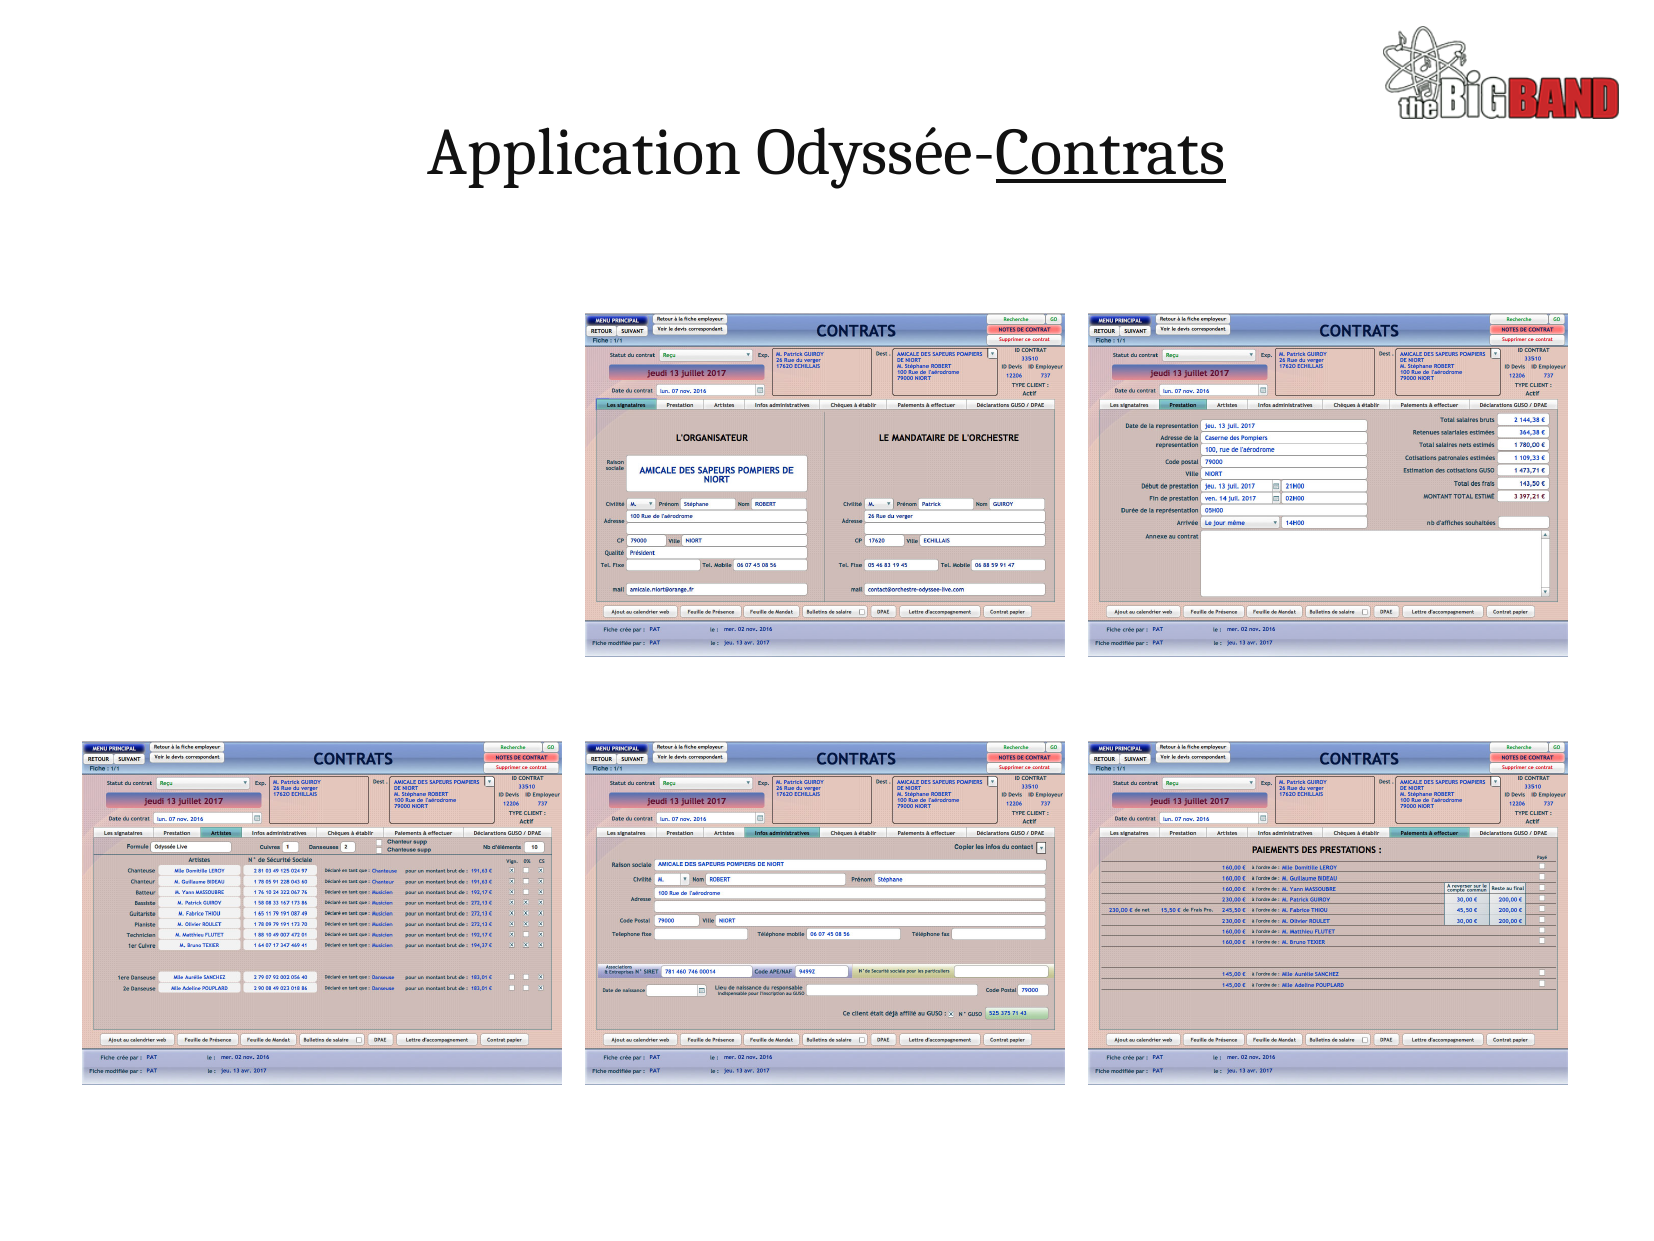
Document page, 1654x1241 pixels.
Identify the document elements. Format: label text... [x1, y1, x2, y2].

picture [585, 313, 1065, 658]
title Application Odyssée-Contrats [82, 49, 1571, 257]
picture [585, 741, 1065, 1085]
picture [1383, 26, 1619, 119]
picture [1088, 741, 1568, 1085]
picture [82, 741, 562, 1085]
picture [1088, 313, 1568, 658]
